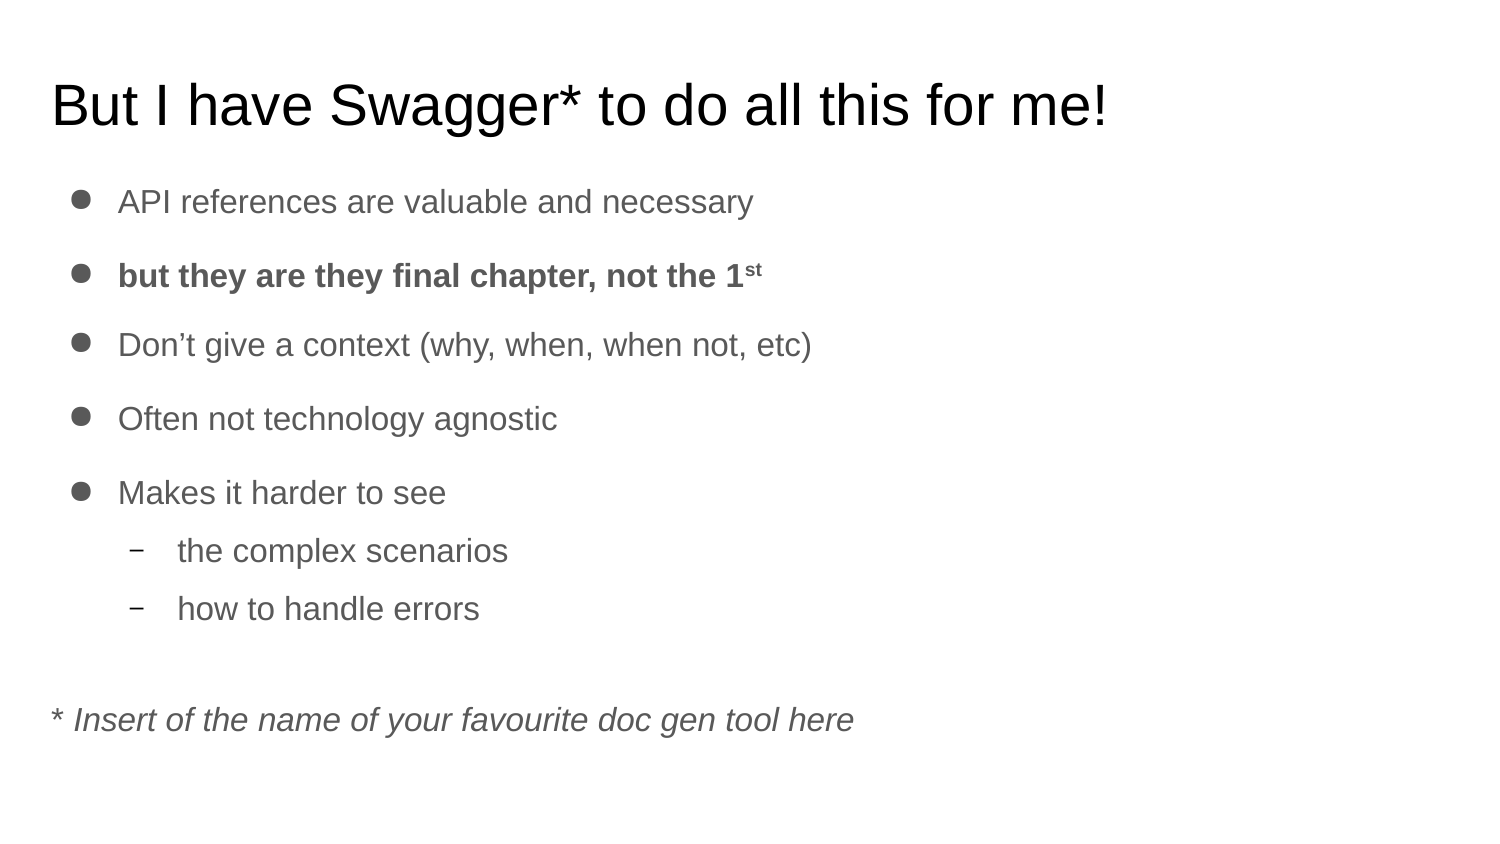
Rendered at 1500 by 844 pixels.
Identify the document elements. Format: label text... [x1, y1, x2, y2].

list API references are valuable and necessary but they are they final chapter, not the 1st Don’t give a context (why, when, when not, etc) Often not technology agnostic Makes it harder to see the complex scenarios how to handle errors * Insert of the name of your favourite doc gen tool here [51, 183, 1449, 744]
title But I have Swagger* to do all this for me! [51, 72, 1449, 139]
